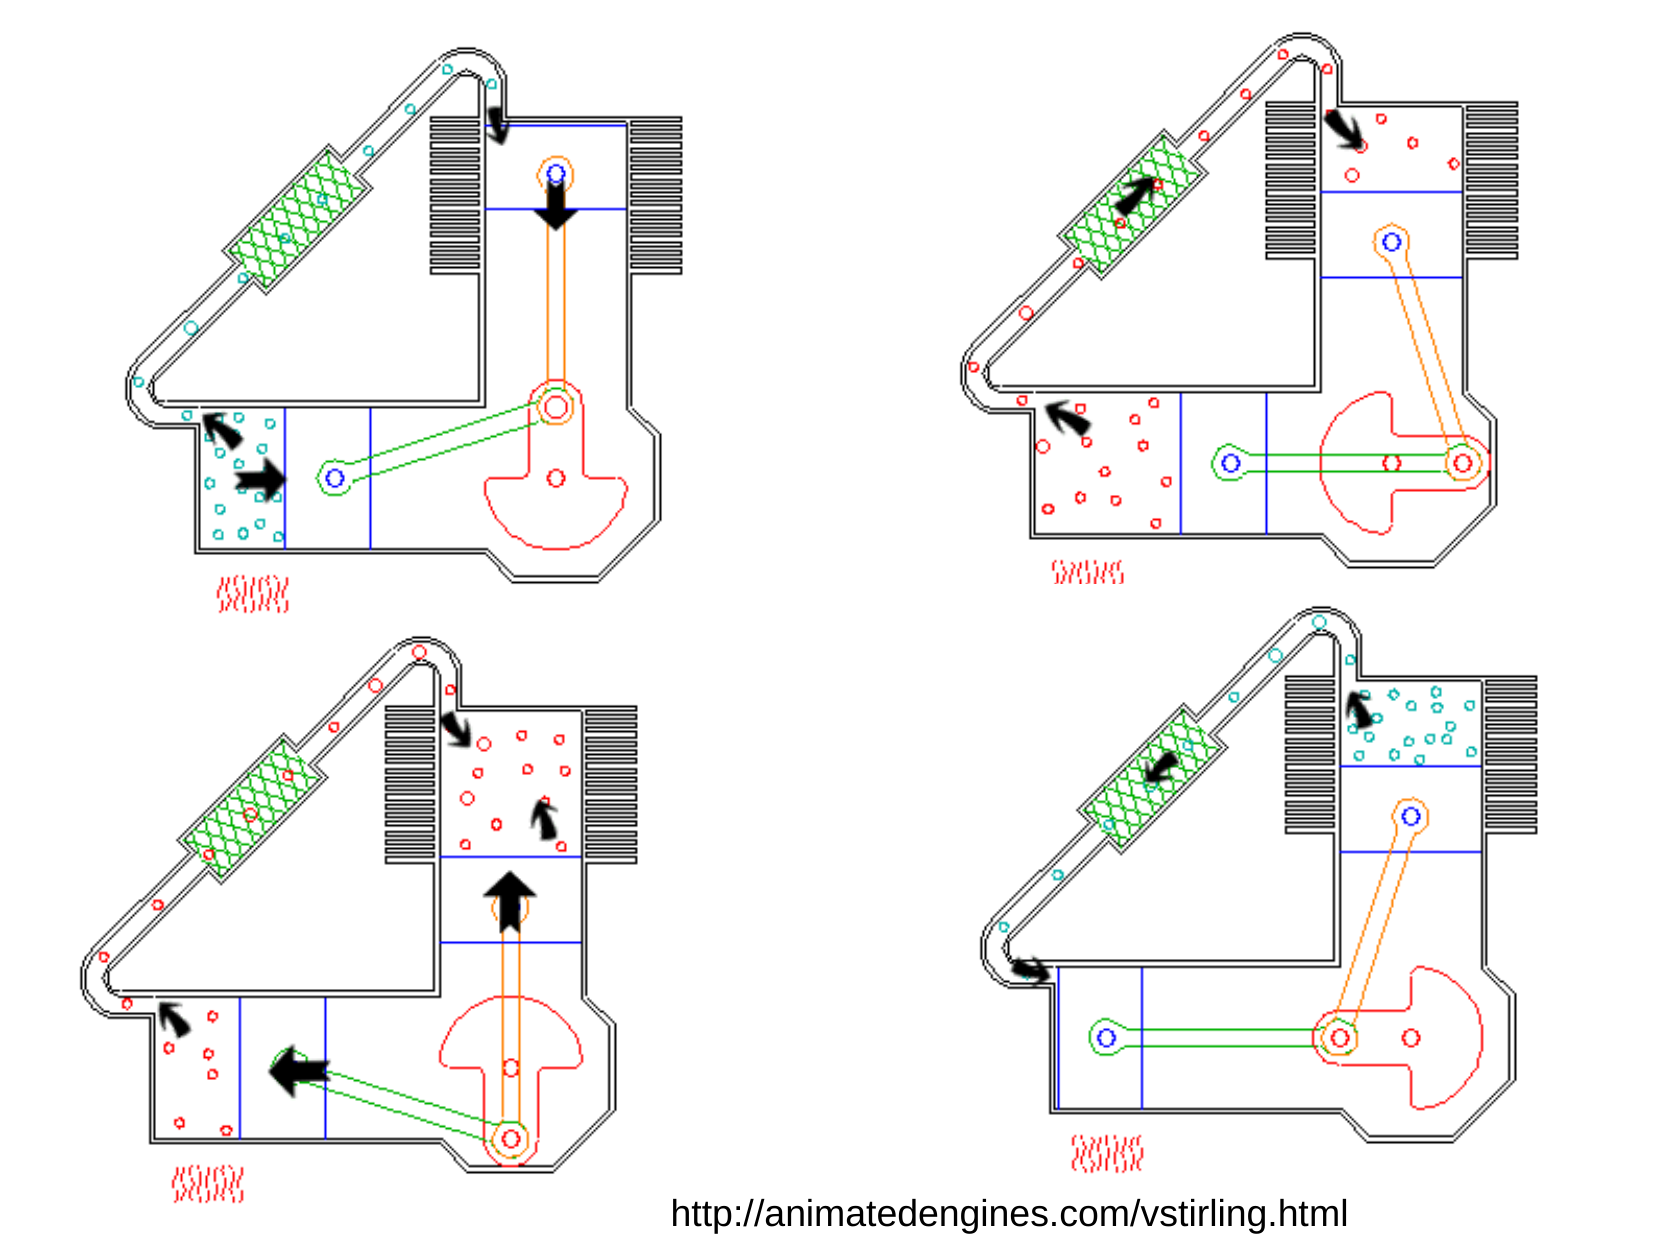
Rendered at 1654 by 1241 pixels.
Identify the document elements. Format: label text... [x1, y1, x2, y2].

text_box http://animatedengines.com/vstirling.html [655, 1185, 1366, 1241]
picture [940, 10, 1565, 1190]
picture [60, 25, 710, 1220]
